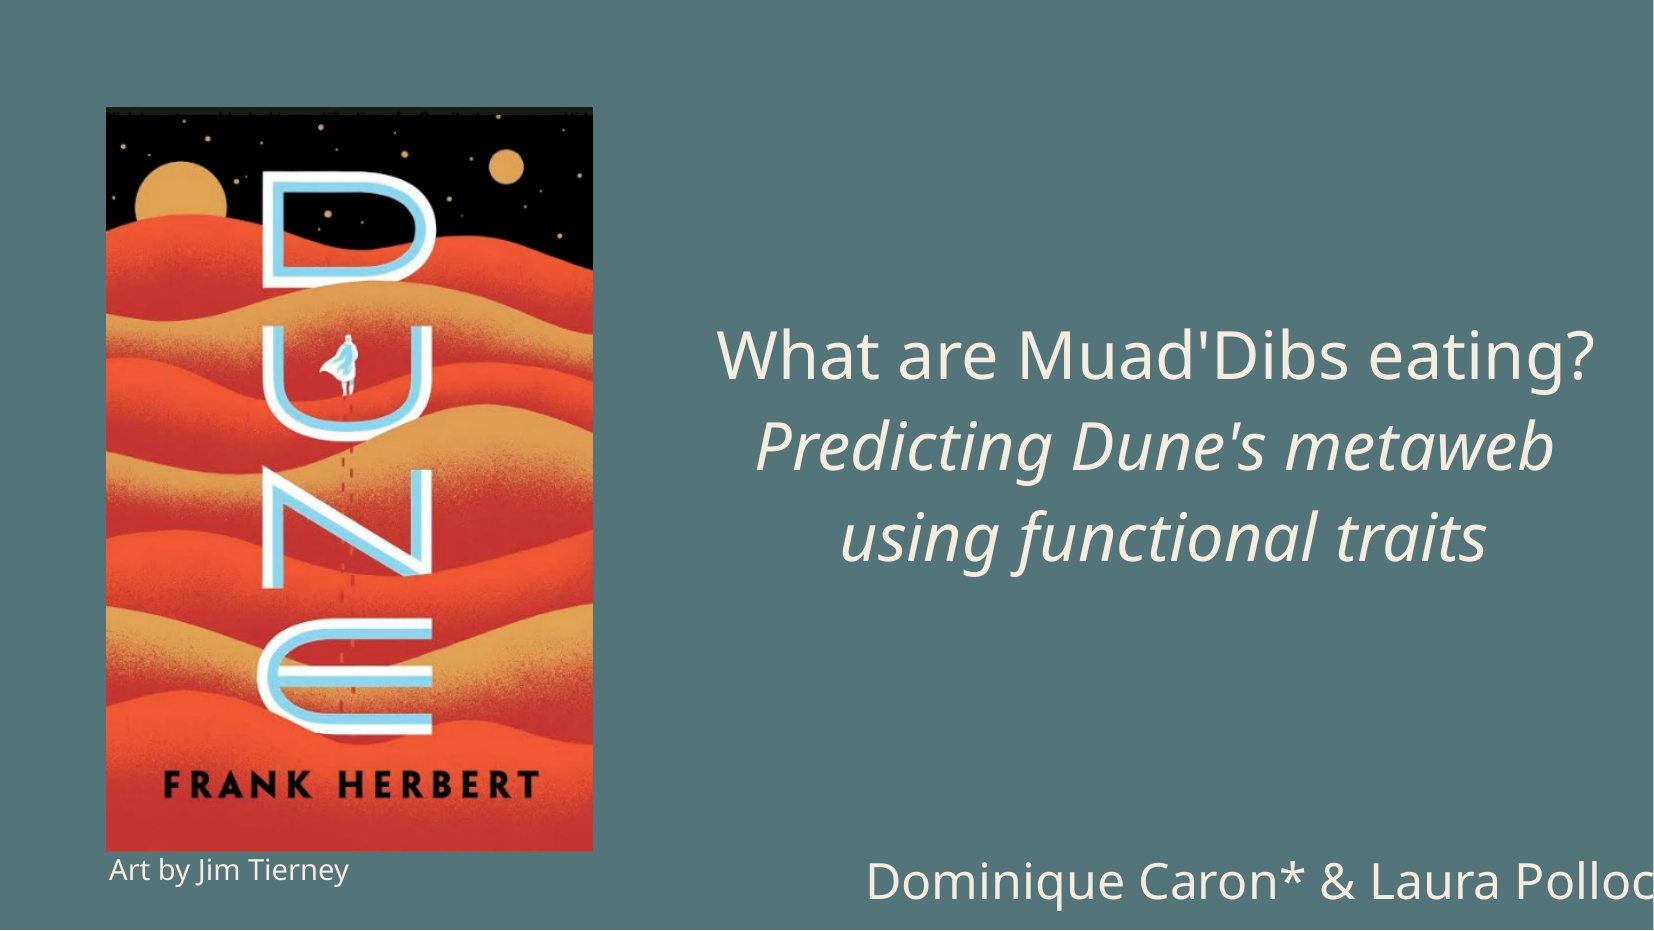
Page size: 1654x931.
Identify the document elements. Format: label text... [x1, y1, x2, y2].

text_box Dominique Caron* & Laura Pollock [850, 838, 1644, 920]
text_box Art by Jim Tierney [94, 842, 360, 896]
text_box What are Muad'Dibs eating? Predicting Dune's metaweb using functional traits [701, 301, 1573, 580]
picture [106, 107, 593, 851]
